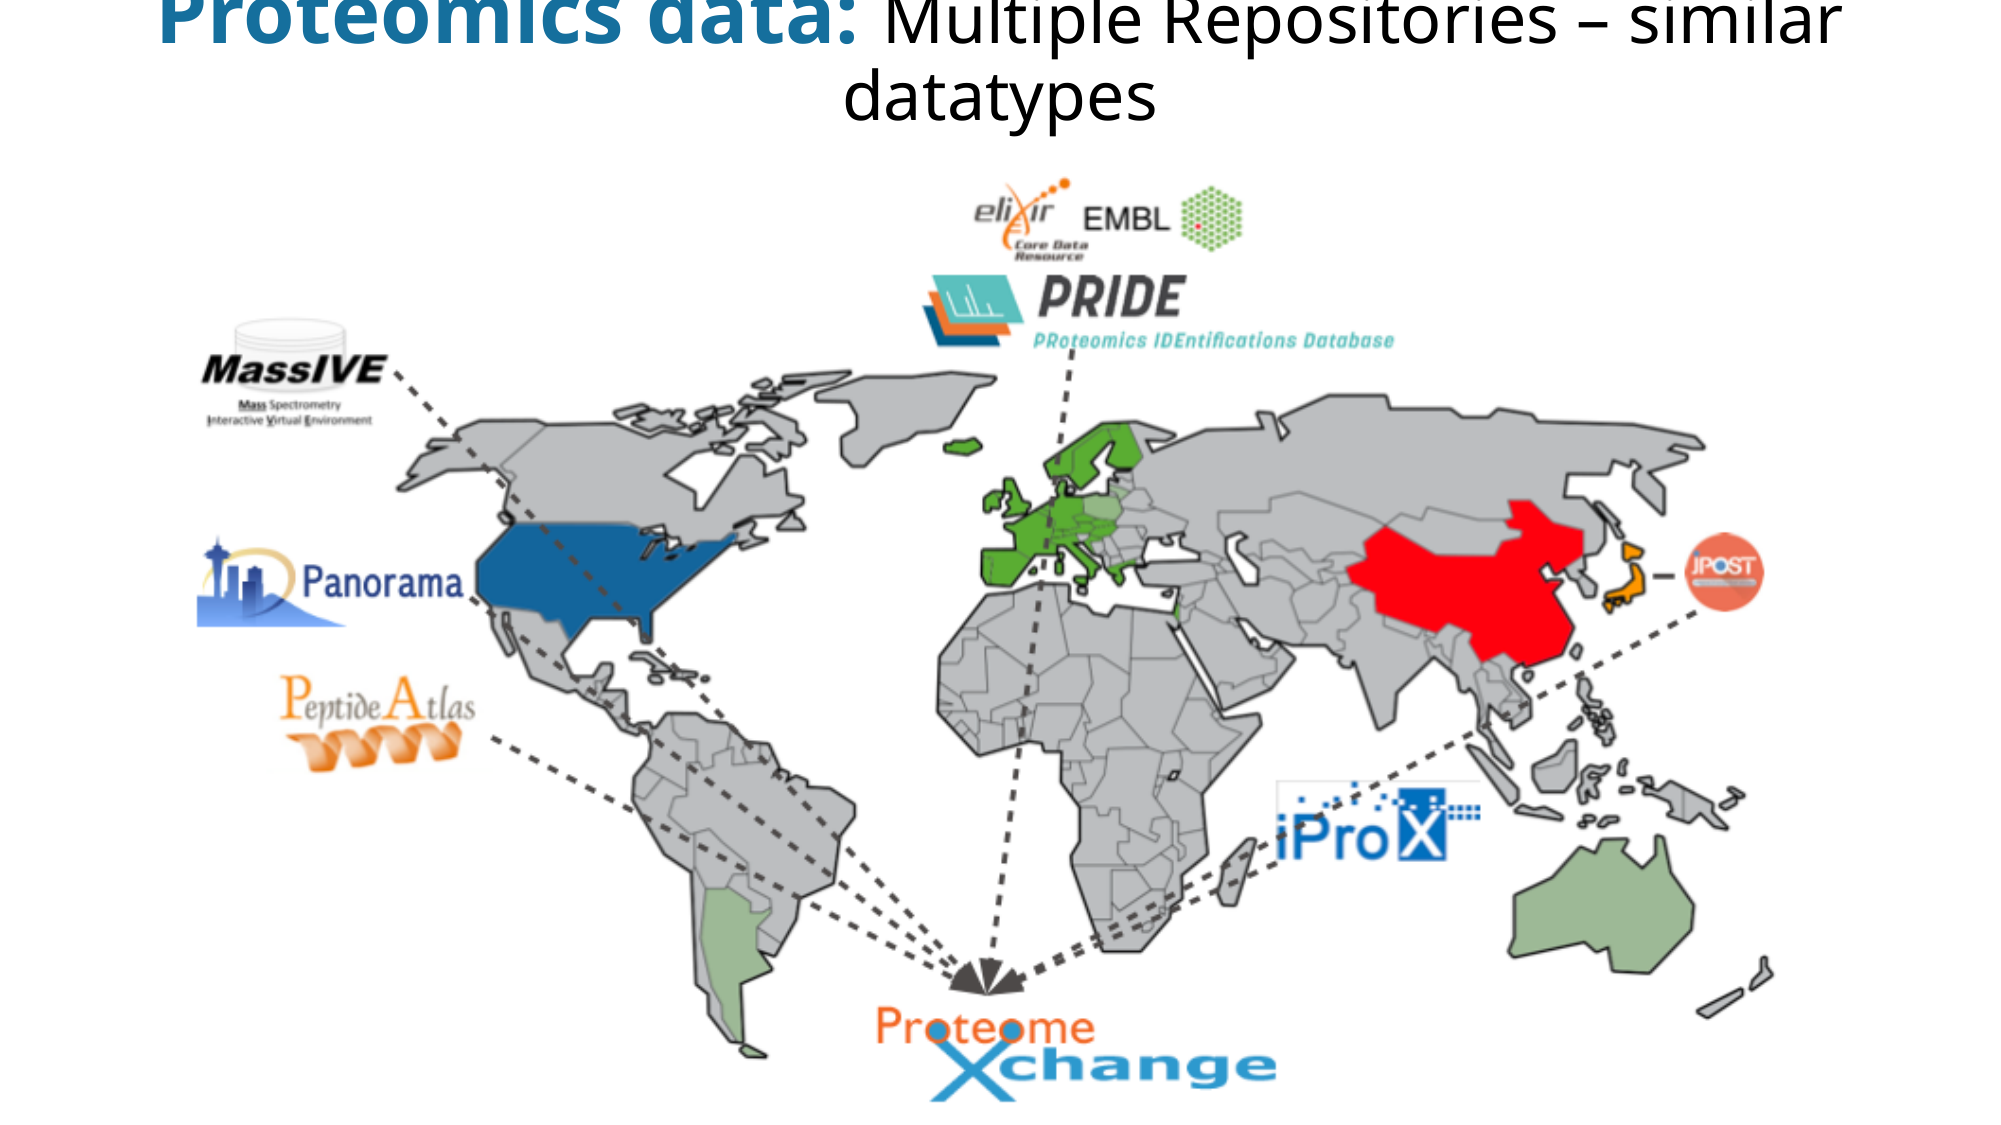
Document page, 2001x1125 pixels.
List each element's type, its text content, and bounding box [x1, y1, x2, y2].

picture [188, 160, 1793, 1125]
title Proteomics data: Multiple Repositories – similar datatypes [48, 0, 1952, 144]
